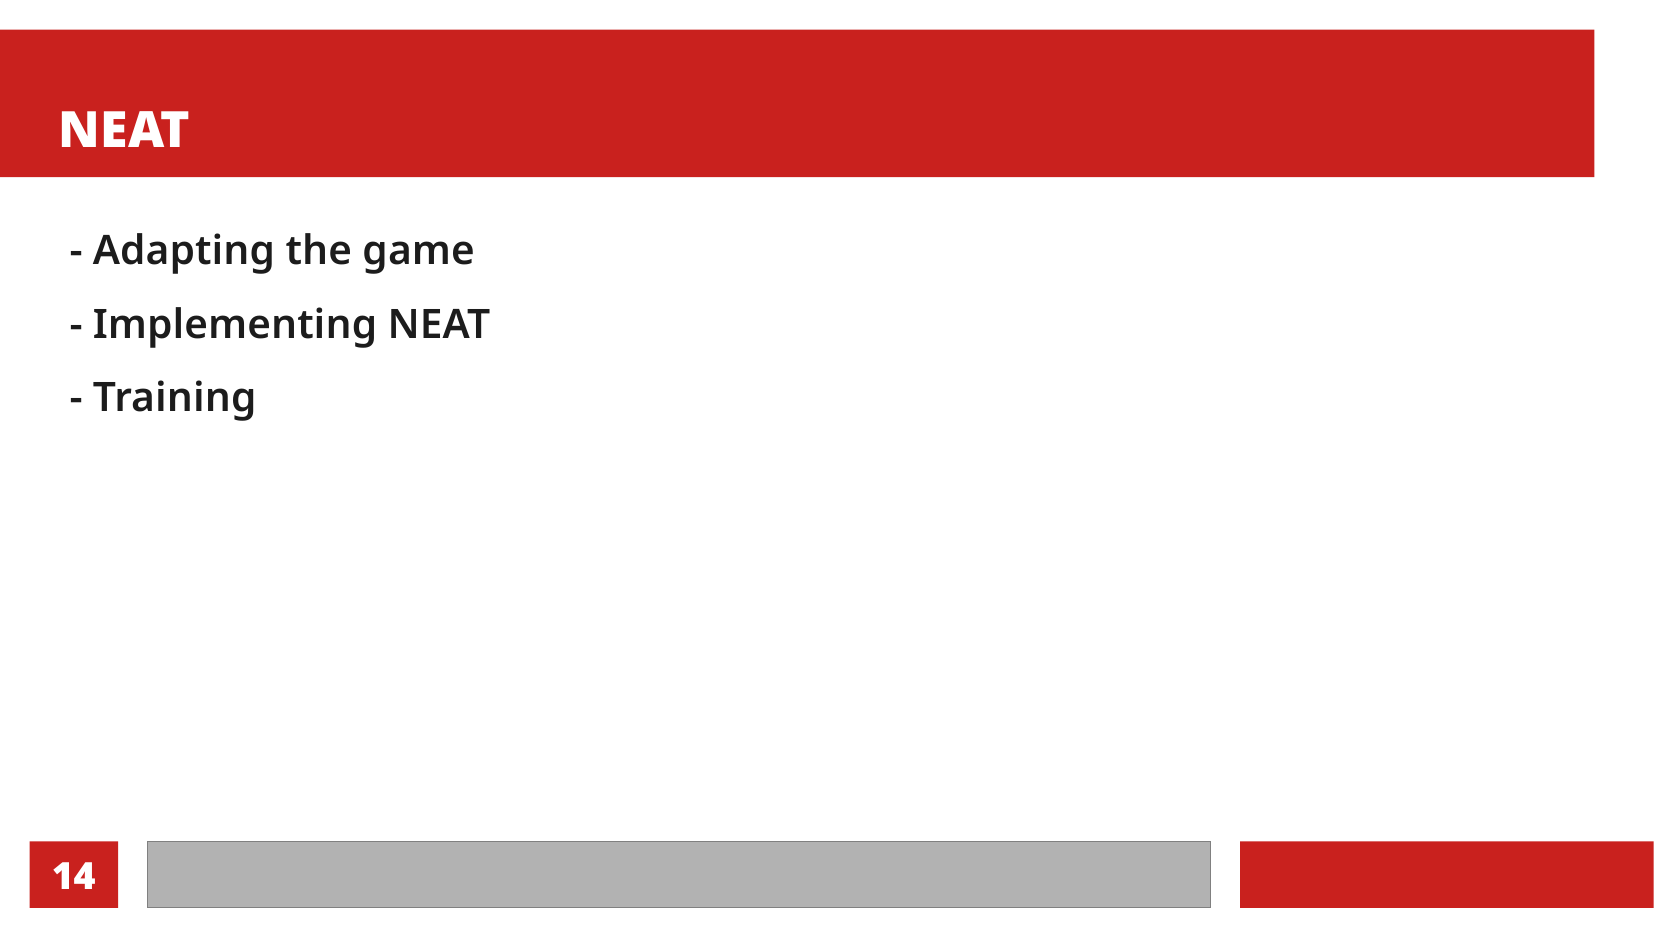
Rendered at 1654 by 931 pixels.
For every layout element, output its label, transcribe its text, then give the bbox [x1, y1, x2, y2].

list - Adapting the game - Implementing NEAT - Training [59, 221, 1565, 798]
title NEAT [59, 44, 1595, 163]
